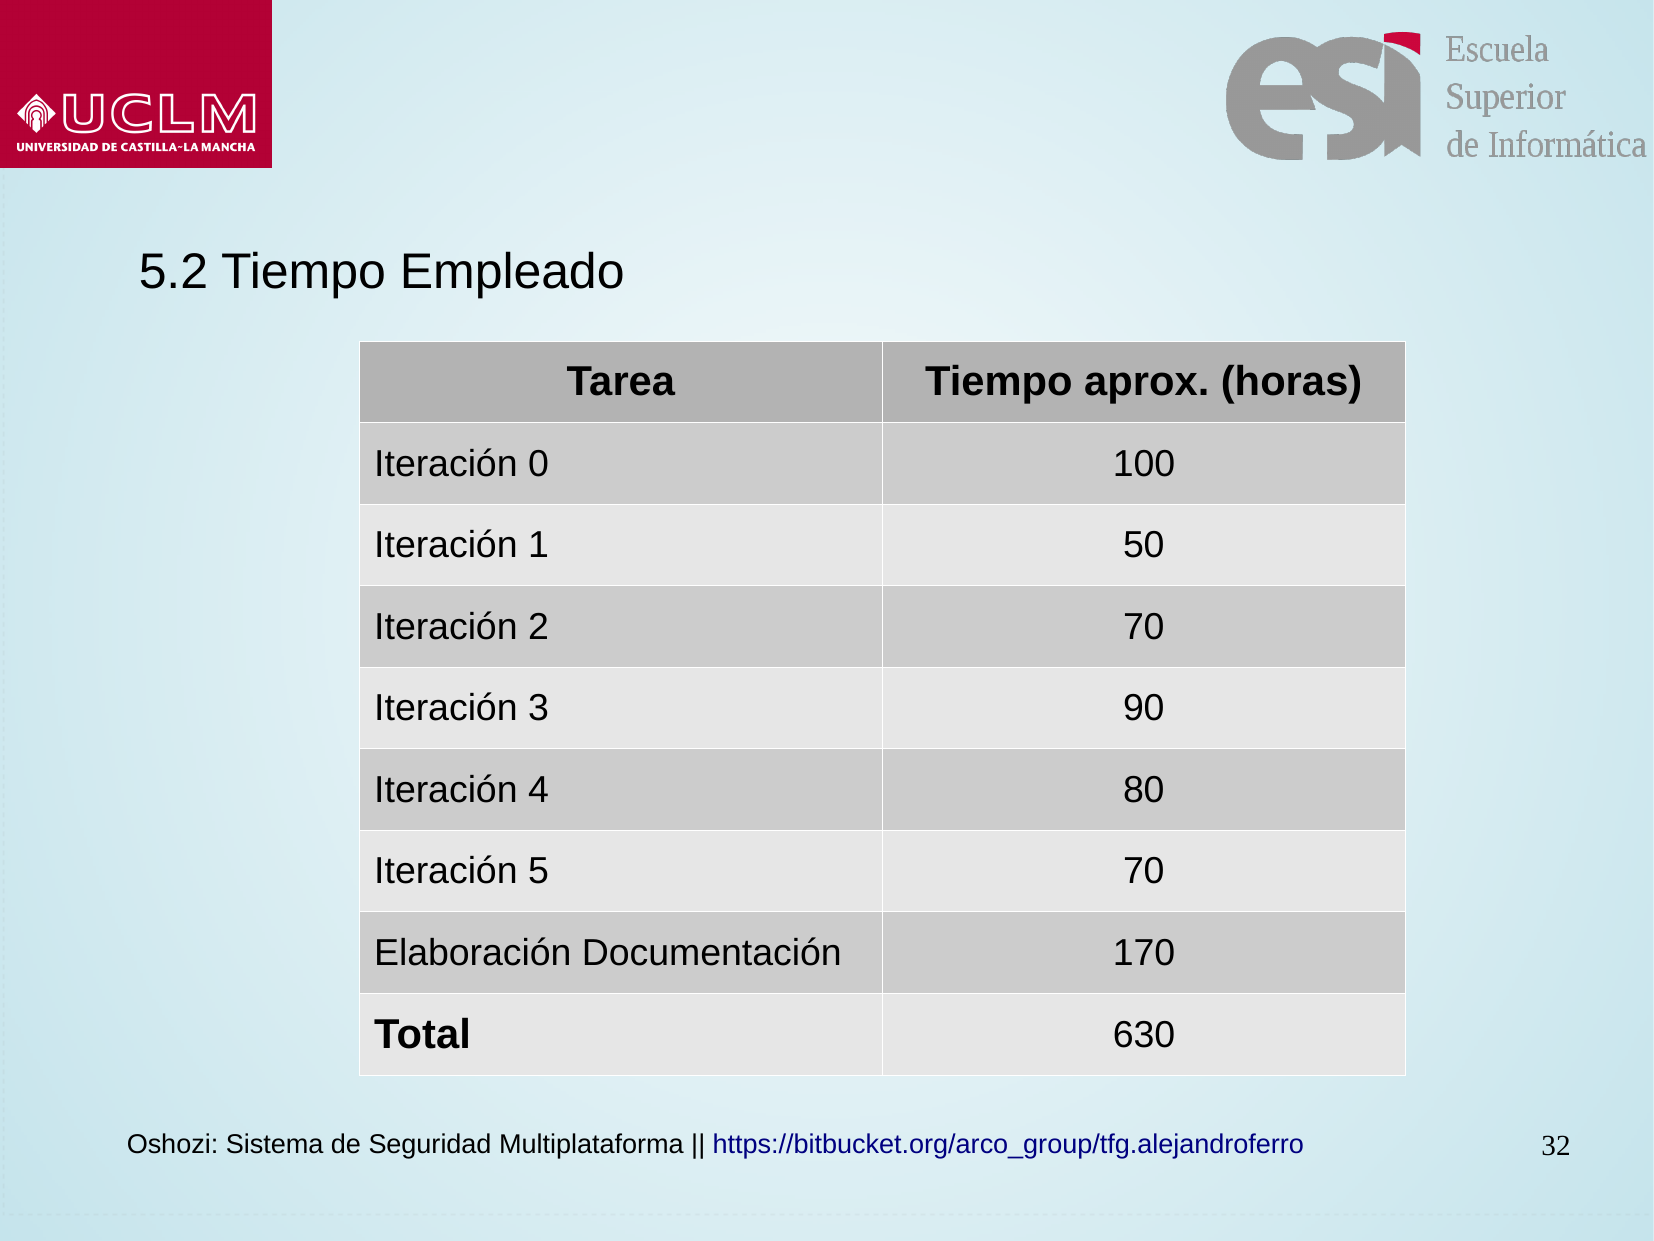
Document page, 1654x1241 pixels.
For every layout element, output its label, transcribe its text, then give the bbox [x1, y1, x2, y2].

table_cell 170 [883, 912, 1405, 993]
table_cell Iteración 3 [360, 668, 882, 748]
table_header Tarea [360, 342, 882, 422]
table_cell Iteración 1 [360, 505, 882, 585]
table_cell Iteración 2 [360, 586, 882, 667]
table_cell Iteración 4 [360, 749, 882, 830]
table_header Tiempo aprox. (horas) [883, 342, 1405, 422]
table_cell Elaboración Documentación [360, 912, 882, 993]
table_cell 80 [883, 749, 1405, 830]
table_cell 100 [883, 423, 1405, 504]
text_box 5.2 Tiempo Empleado [124, 236, 1128, 343]
table_cell 90 [883, 668, 1405, 748]
table_cell 630 [883, 994, 1405, 1075]
table_cell Iteración 5 [360, 831, 882, 911]
table_cell 70 [883, 831, 1405, 911]
table_cell Total [360, 994, 882, 1075]
picture [0, 0, 1654, 1241]
table_cell Iteración 0 [360, 423, 882, 504]
table_cell 50 [883, 505, 1405, 585]
table_cell 70 [883, 586, 1405, 667]
text_box Oshozi: Sistema de Seguridad Multiplataforma || https://bitbucket.org/arco_group/tfg.alejandroferro [112, 1112, 1625, 1170]
